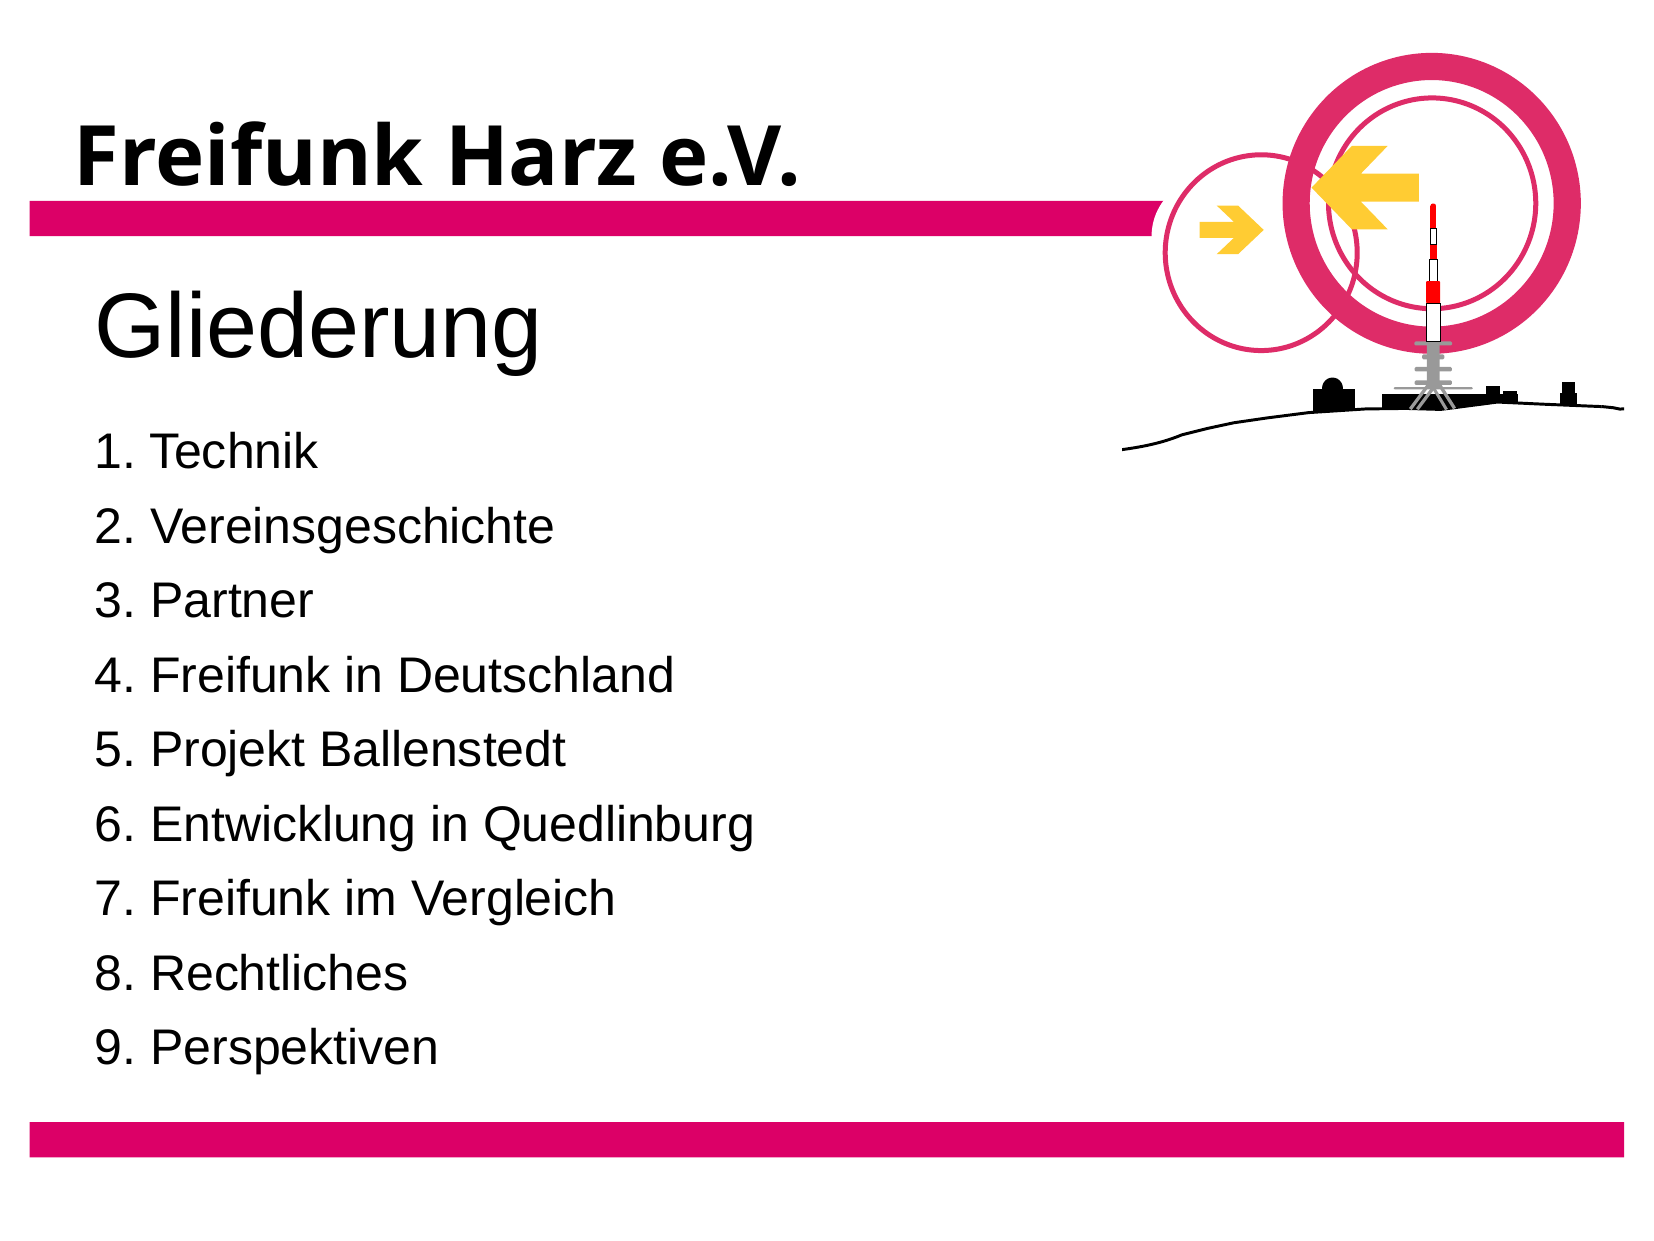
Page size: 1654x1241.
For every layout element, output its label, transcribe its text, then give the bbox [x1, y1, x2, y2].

subtitle Gliederung 1. Technik 2. Vereinsgeschichte 3. Partner 4. Freifunk in Deutschland 5. Projekt Ballenstedt 6. Entwicklung in Quedlinburg 7. Freifunk im Vergleich 8. Rechtliches 9. Perspektiven [94, 194, 1583, 1155]
